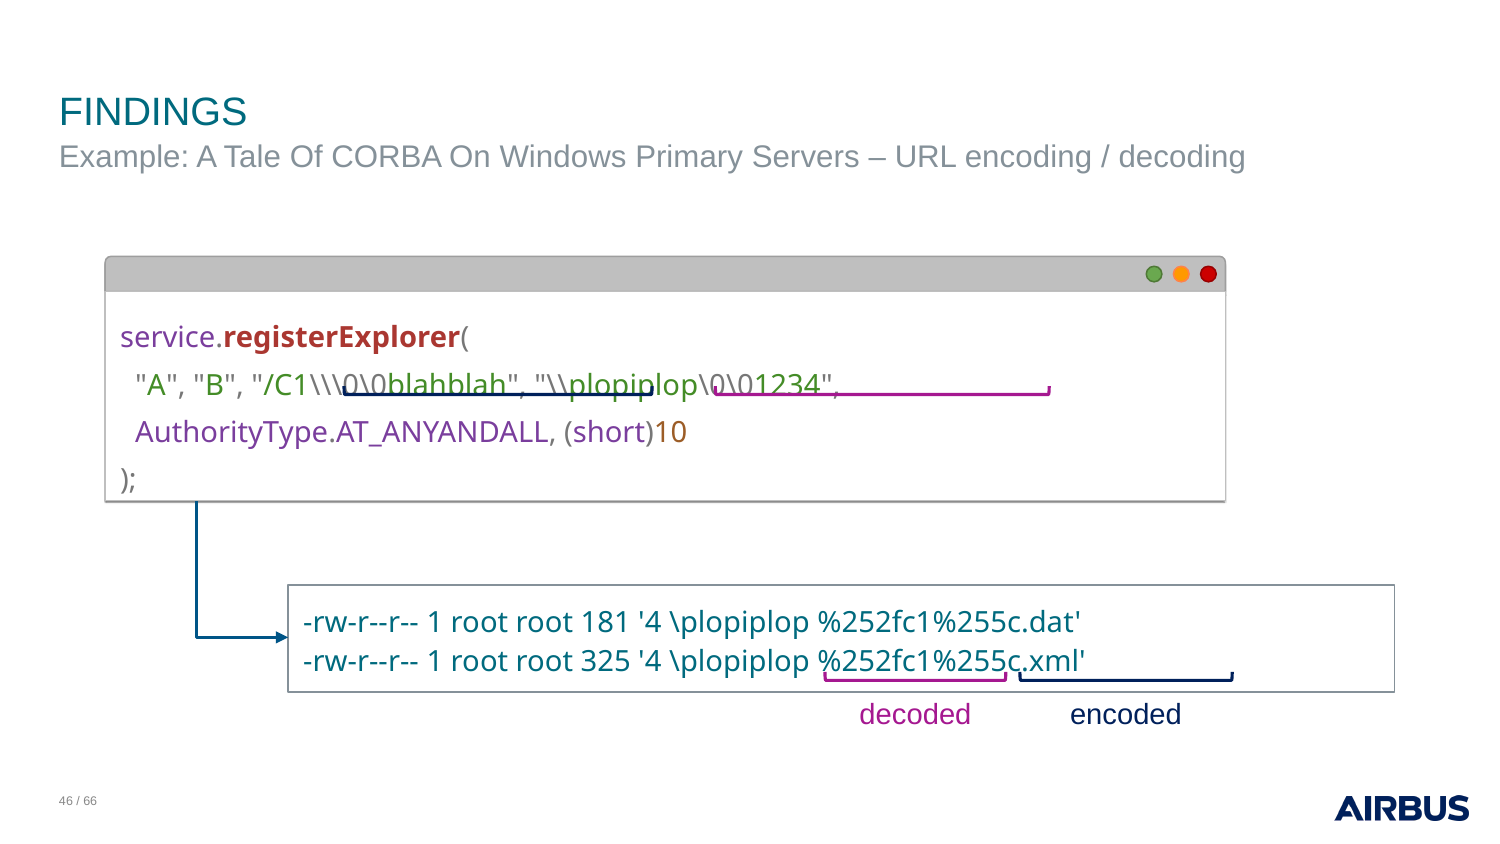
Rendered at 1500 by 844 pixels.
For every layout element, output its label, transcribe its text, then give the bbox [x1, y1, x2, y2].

text_box [105, 256, 1226, 291]
text_box encoded [1019, 680, 1233, 746]
text_box -rw-r--r-- 1 root root 181 '4 \plopiplop %252fc1%255c.dat' -rw-r--r-- 1 root root 325 '4 \plopiplop %252fc1%255c.xml' [288, 585, 1395, 693]
title FINDINGS Example: A Tale Of CORBA On Windows Primary Servers – URL encoding / decoding [58, 80, 1441, 192]
text_box service.registerExplorer( "A", "B", "/C1\\\0\0blahblah", "\\plopiplop\0\01234", AuthorityType.AT_ANYANDALL, (short)10 ); [105, 291, 1226, 511]
text_box decoded [825, 680, 1006, 746]
picture [1334, 795, 1469, 821]
